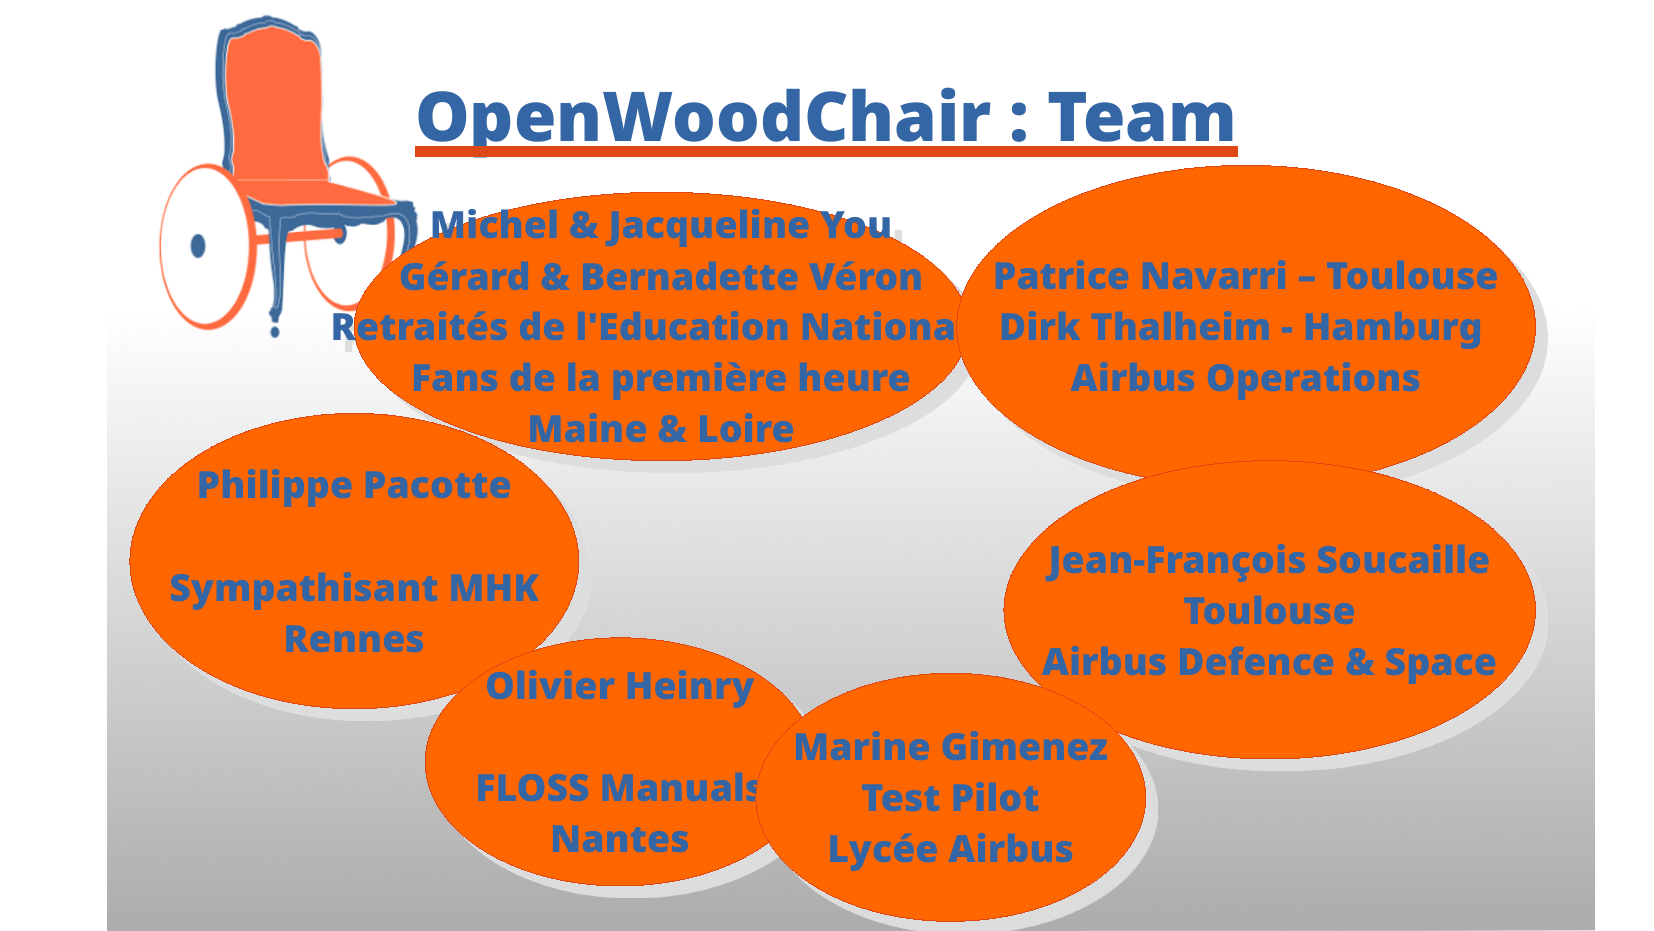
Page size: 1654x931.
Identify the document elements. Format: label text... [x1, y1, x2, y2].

text_box Philippe Pacotte Sympathisant MHK Rennes [129, 413, 579, 709]
text_box Olivier Heinry FLOSS Manuals Nantes [425, 637, 802, 886]
picture [438, 220, 442, 233]
picture [106, 0, 1595, 931]
text_box Marine Gimenez Test Pilot Lycée Airbus [755, 673, 1146, 922]
title OpenWoodChair : Team [82, 37, 1571, 193]
text_box Patrice Navarri – Toulouse Dirk Thalheim - Hamburg Airbus Operations [956, 165, 1536, 478]
picture [711, 193, 1081, 295]
text_box Michel & Jacqueline You Gérard & Bernadette Véron Retraités de l'Education Nationale Fans de la première heure Maine & Loire [354, 192, 961, 461]
text_box Jean-François Soucaille Toulouse Airbus Defence & Space [1003, 460, 1536, 759]
